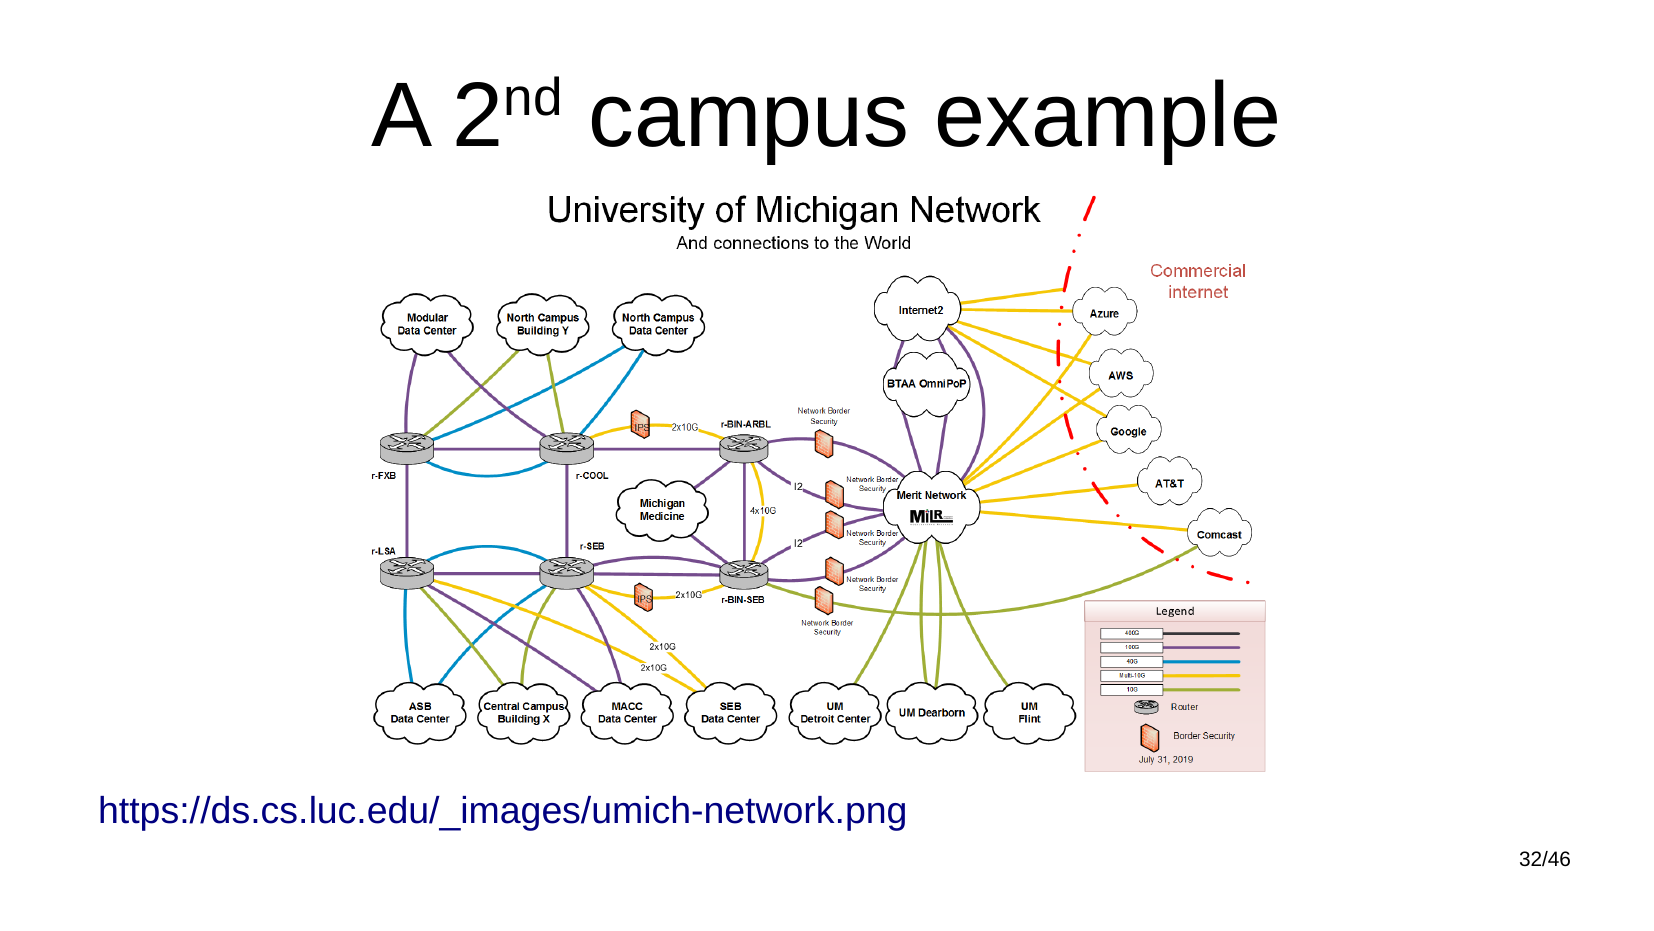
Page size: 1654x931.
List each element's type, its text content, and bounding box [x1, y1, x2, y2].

picture [366, 180, 1266, 772]
text_box https://ds.cs.luc.edu/_images/umich-network.png [83, 781, 1536, 923]
title A 2nd campus example [82, 37, 1571, 193]
